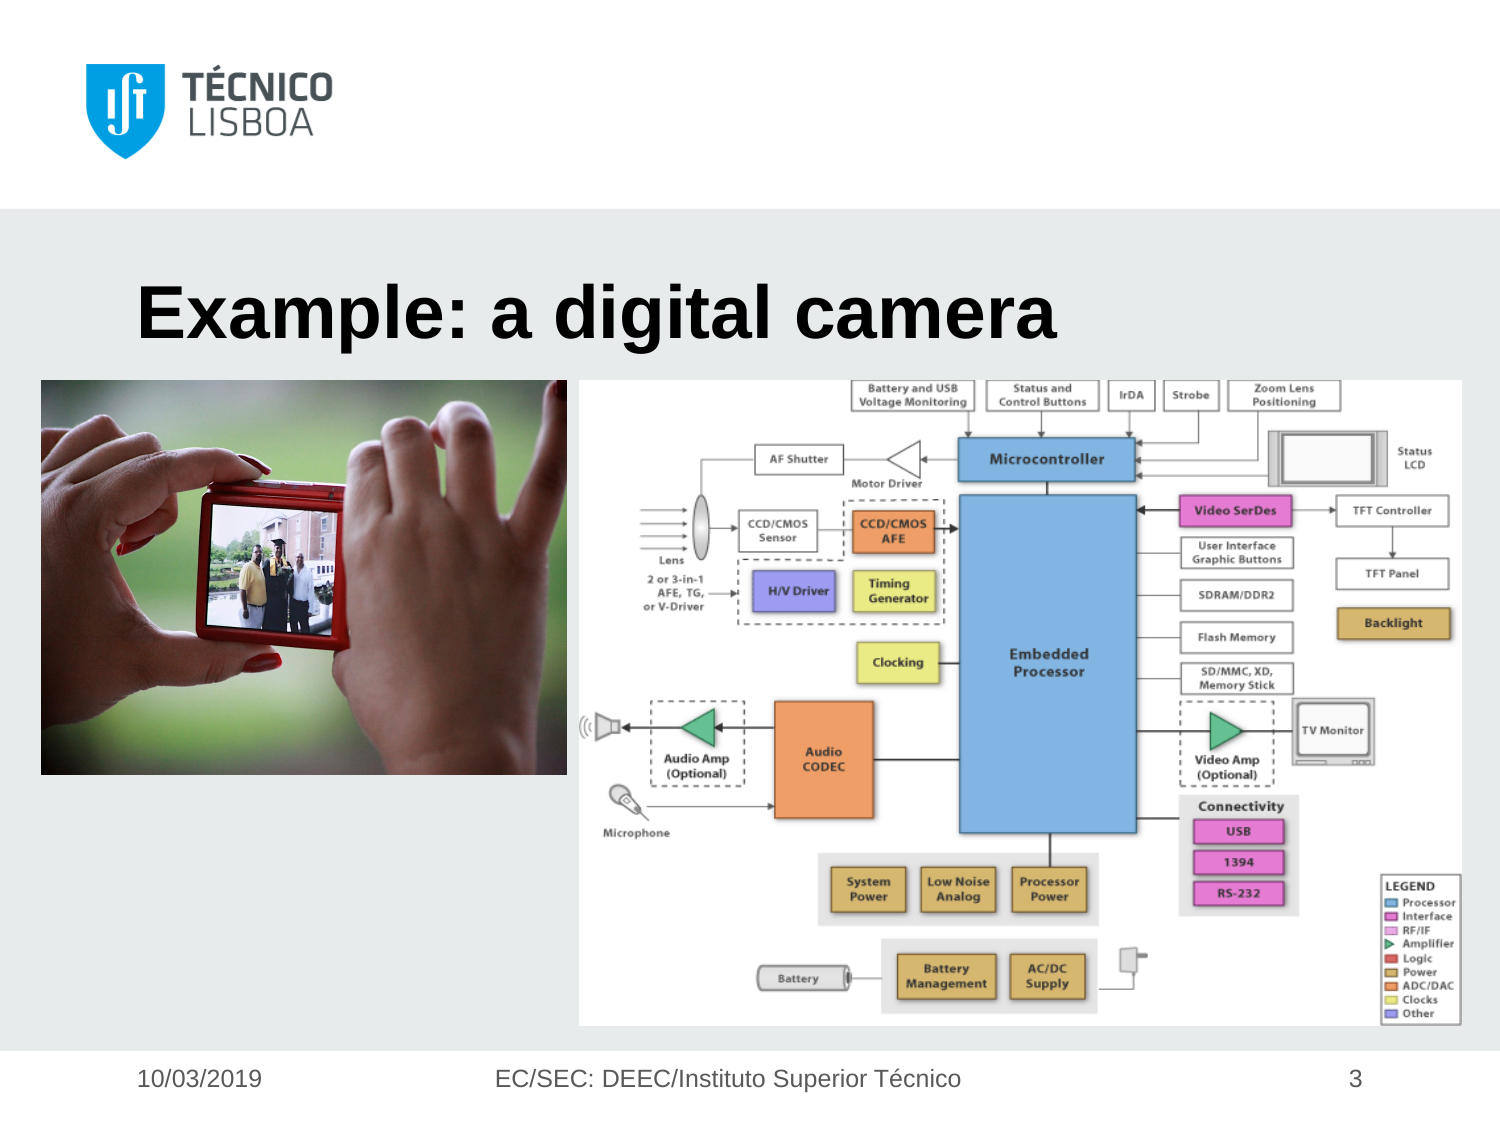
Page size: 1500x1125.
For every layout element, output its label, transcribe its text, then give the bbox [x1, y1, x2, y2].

picture [0, 0, 1500, 1125]
title Example: a digital camera [121, 237, 1378, 381]
slide_number <number> [1077, 1052, 1378, 1103]
slide_number 10/03/2019 [121, 1052, 425, 1103]
footer EC/SEC: DEEC/Instituto Superior Técnico [476, 1052, 988, 1103]
